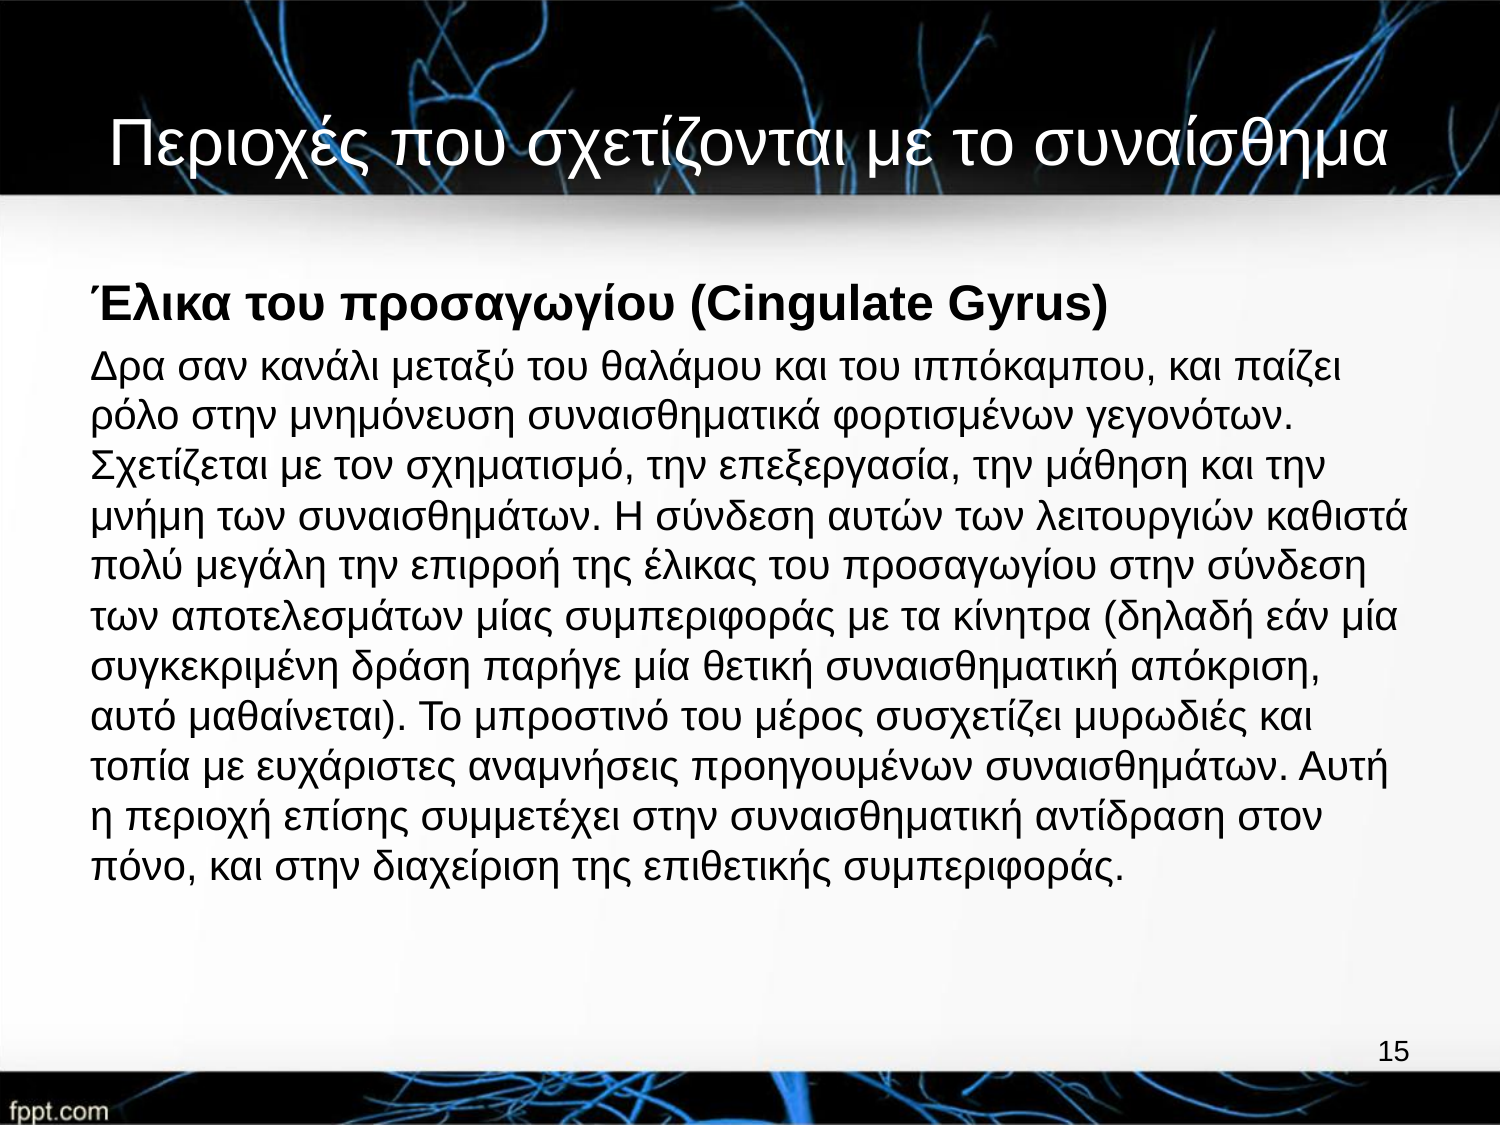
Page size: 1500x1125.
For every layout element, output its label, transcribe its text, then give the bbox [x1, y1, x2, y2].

picture [0, 0, 1500, 1125]
title Περιοχές που σχετίζονται με το συναίσθημα [75, 45, 1425, 233]
list Έλικα του προσαγωγίου (Cingulate Gyrus) Δρα σαν κανάλι μεταξύ του θαλάμου και του ιππόκαμπου, και παίζει ρόλο στην μνημόνευση συναισθηματικά φορτισμένων γεγονότων. Σχετίζεται με τον σχηματισμό, την επεξεργασία, την μάθηση και την μνήμη των συναισθημάτων. Η σύνδεση αυτών των λειτουργιών καθιστά πολύ μεγάλη την επιρροή της έλικας του προσαγωγίου στην σύνδεση των αποτελεσμάτων μίας συμπεριφοράς με τα κίνητρα (δηλαδή εάν μία συγκεκριμένη δράση παρήγε μία θετική συναισθηματική απόκριση, αυτό μαθαίνεται). Το μπροστινό του μέρος συσχετίζει μυρωδιές και τοπία με ευχάριστες αναμνήσεις προηγουμένων συναισθημάτων. Αυτή η περιοχή επίσης συμμετέχει στην συναισθηματική αντίδραση στον πόνο, και στην διαχείριση της επιθετικής συμπεριφοράς. [75, 262, 1425, 1005]
